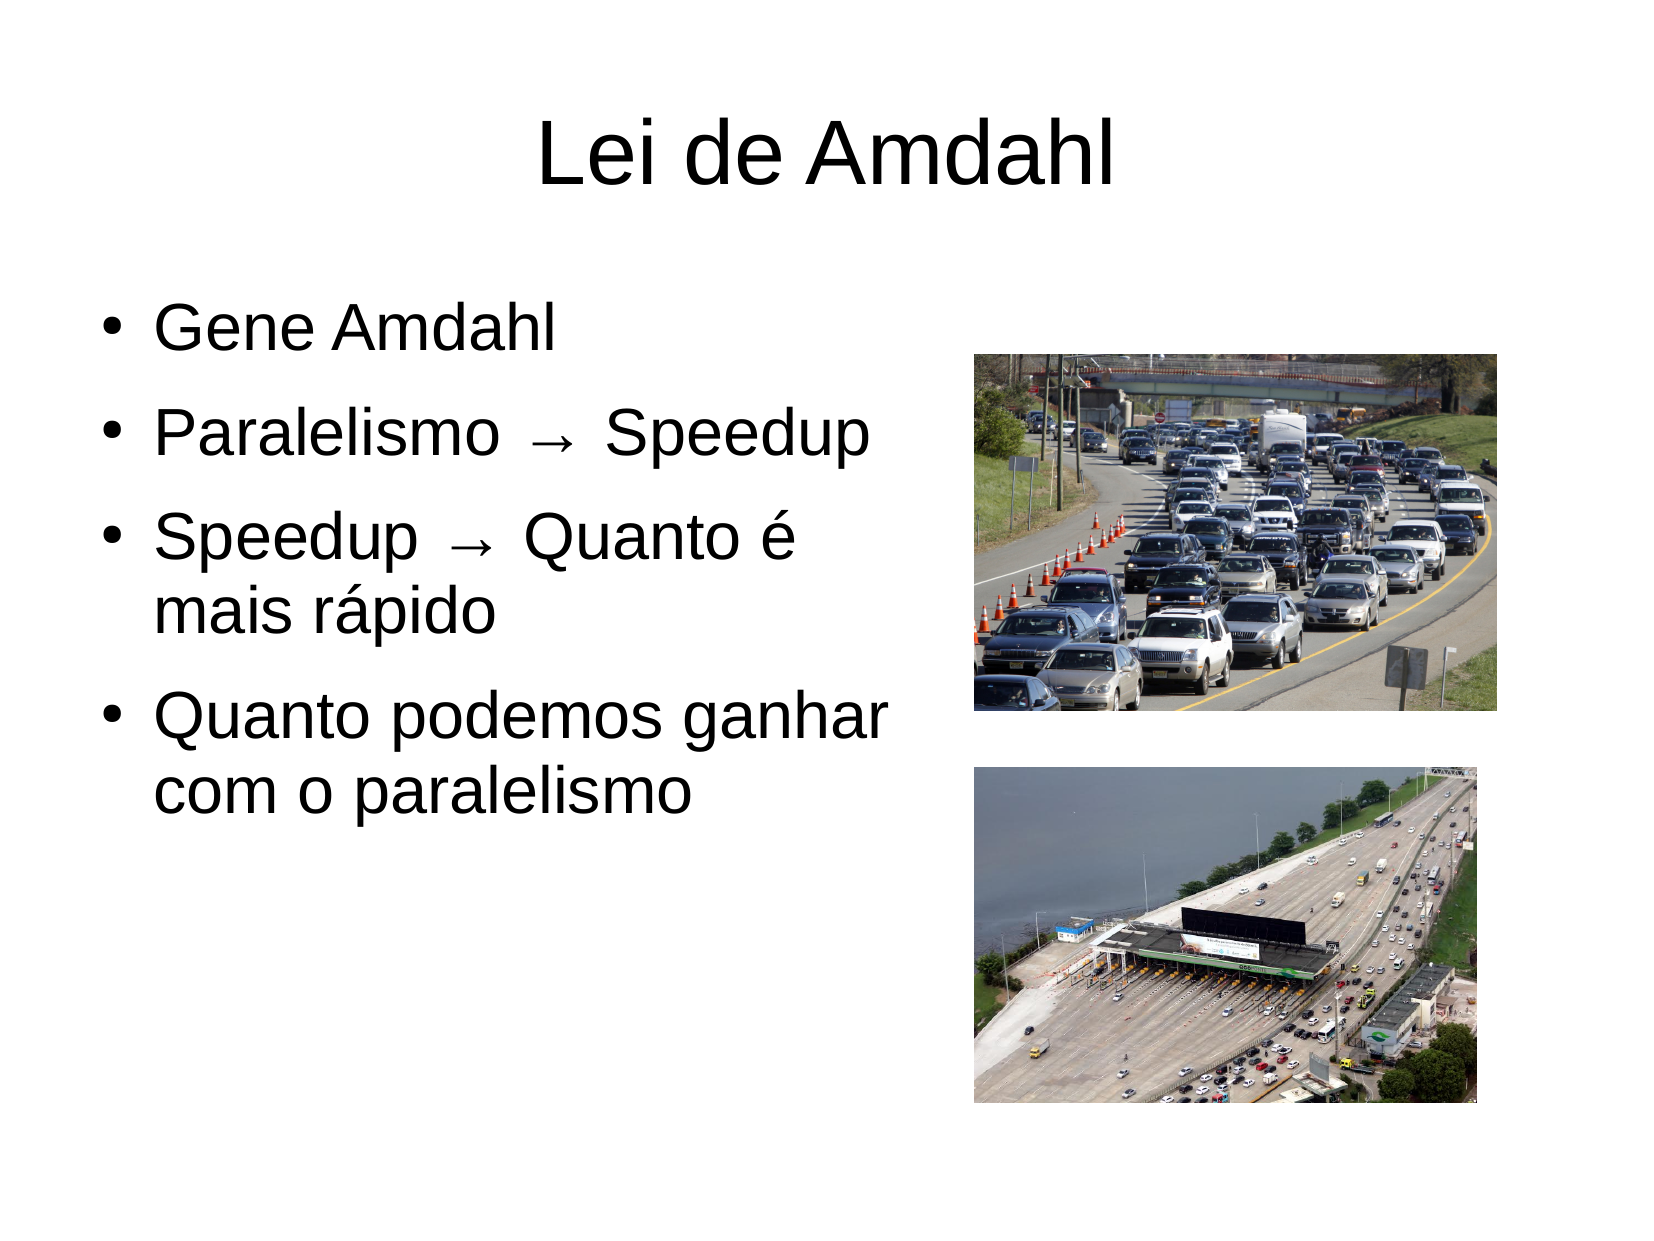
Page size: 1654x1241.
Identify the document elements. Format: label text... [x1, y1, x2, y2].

list Gene Amdahl Paralelismo → Speedup Speedup → Quanto é mais rápido Quanto podemos ganhar com o paralelismo [82, 290, 916, 1182]
picture [974, 767, 1477, 1103]
picture [974, 354, 1497, 711]
title Lei de Amdahl [82, 49, 1571, 257]
